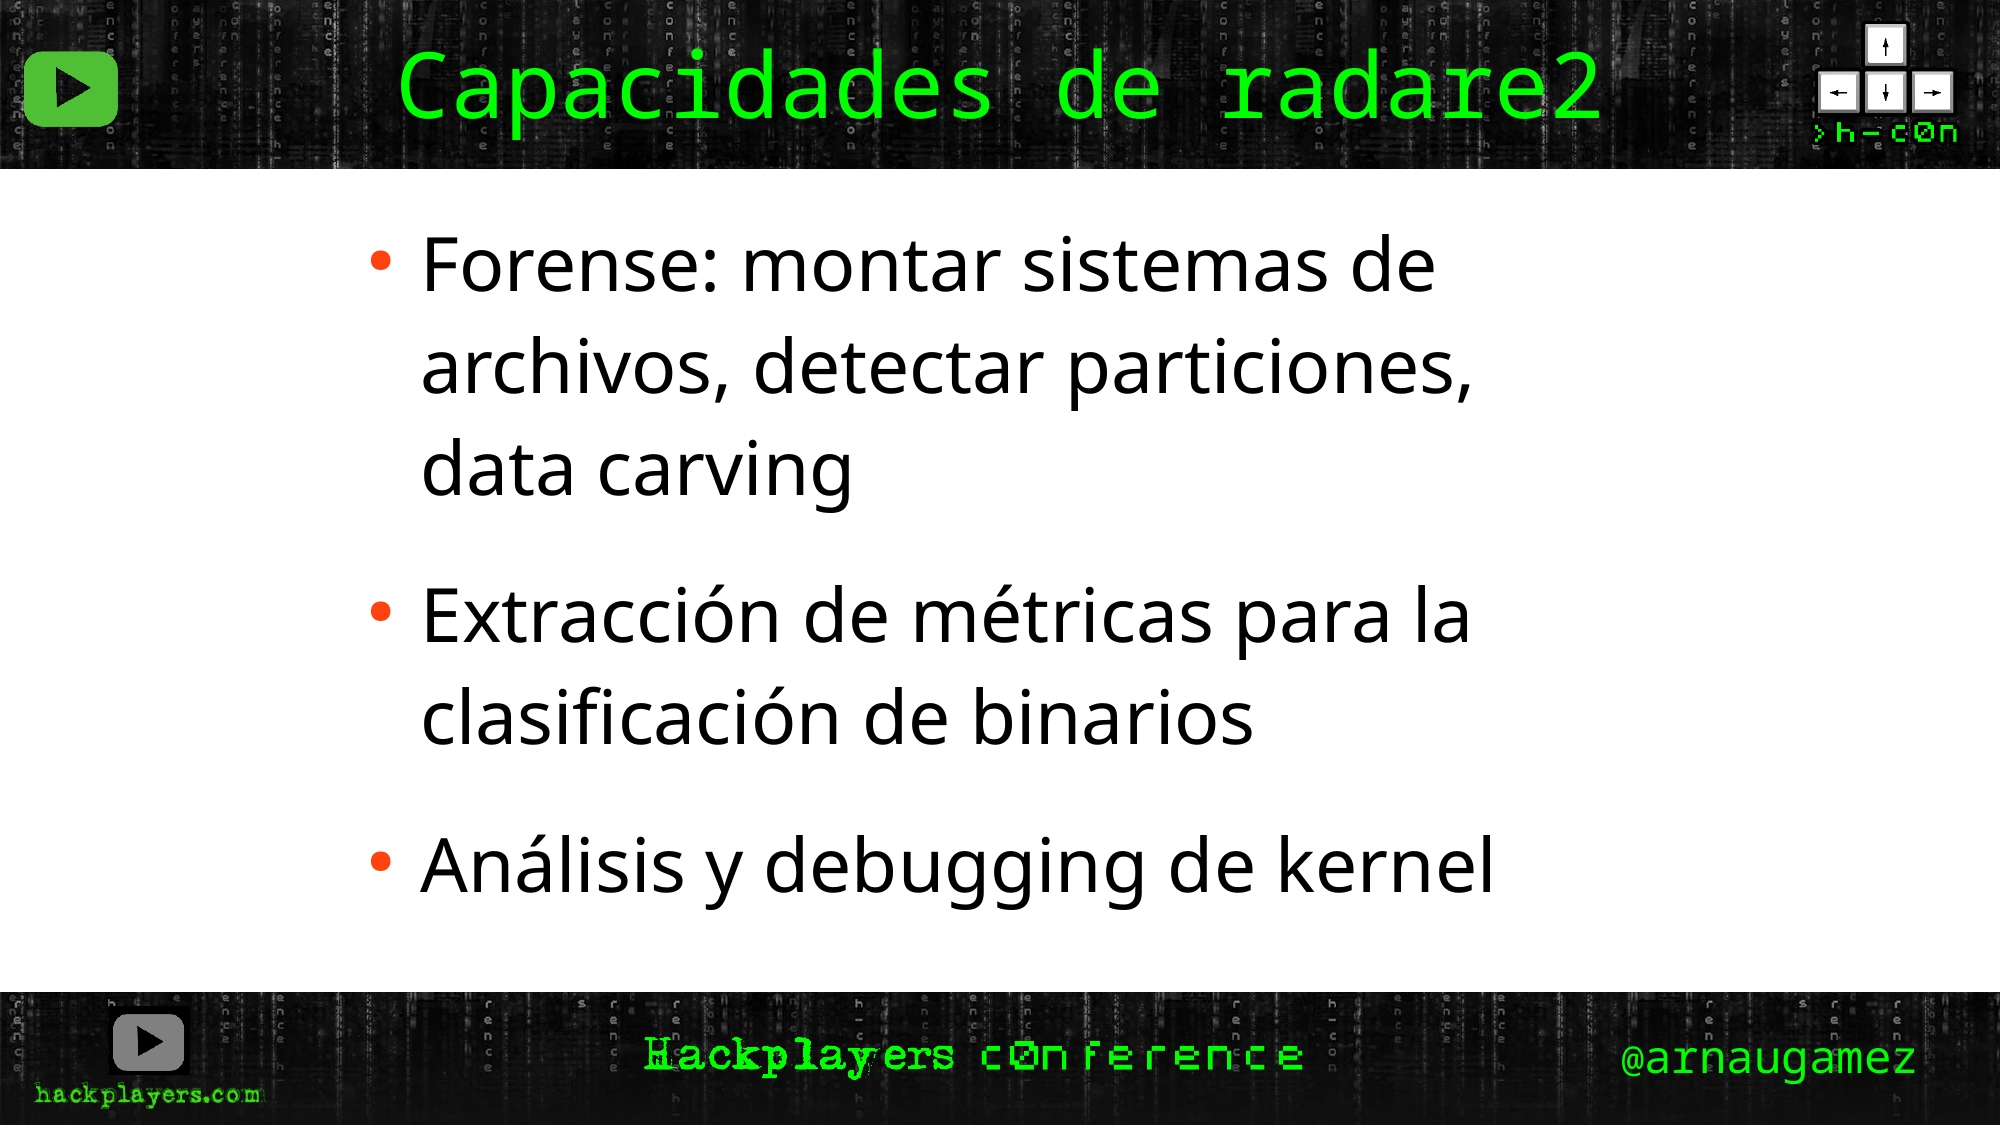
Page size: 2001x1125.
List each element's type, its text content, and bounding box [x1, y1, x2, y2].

list Forense: montar sistemas de archivos, detectar particiones, data carving Extracción de métricas para la clasificación de binarios Análisis y debugging de kernel [349, 375, 1651, 750]
title Capacidades de radare2 [255, 0, 1745, 166]
picture [0, 992, 2000, 1125]
picture [0, 0, 2000, 169]
